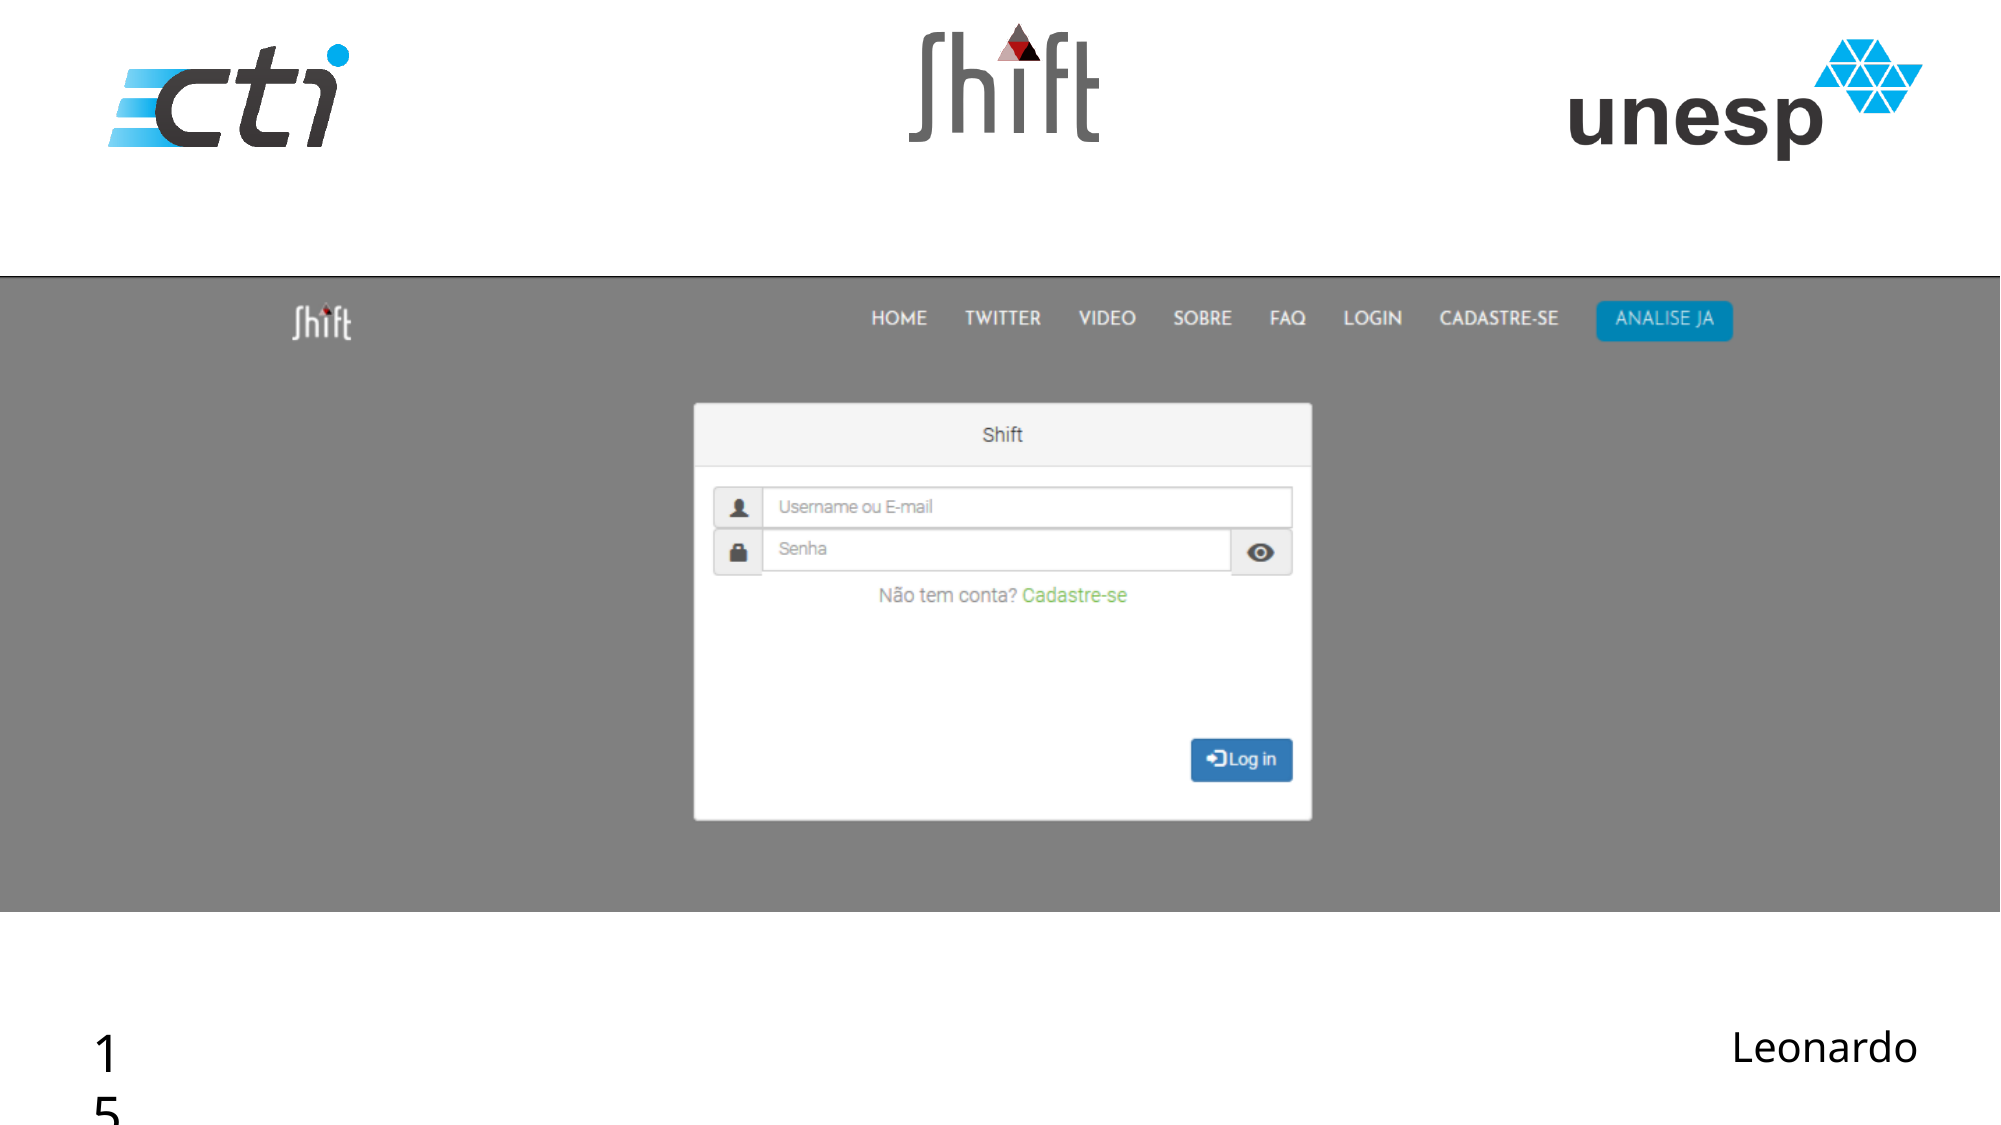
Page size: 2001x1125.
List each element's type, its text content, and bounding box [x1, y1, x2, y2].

picture [108, 44, 349, 148]
text_box 15 [77, 1012, 166, 1125]
picture [1570, 39, 1923, 161]
picture [0, 276, 2000, 912]
text_box Leonardo [1716, 1012, 1934, 1078]
picture [909, 20, 1099, 142]
